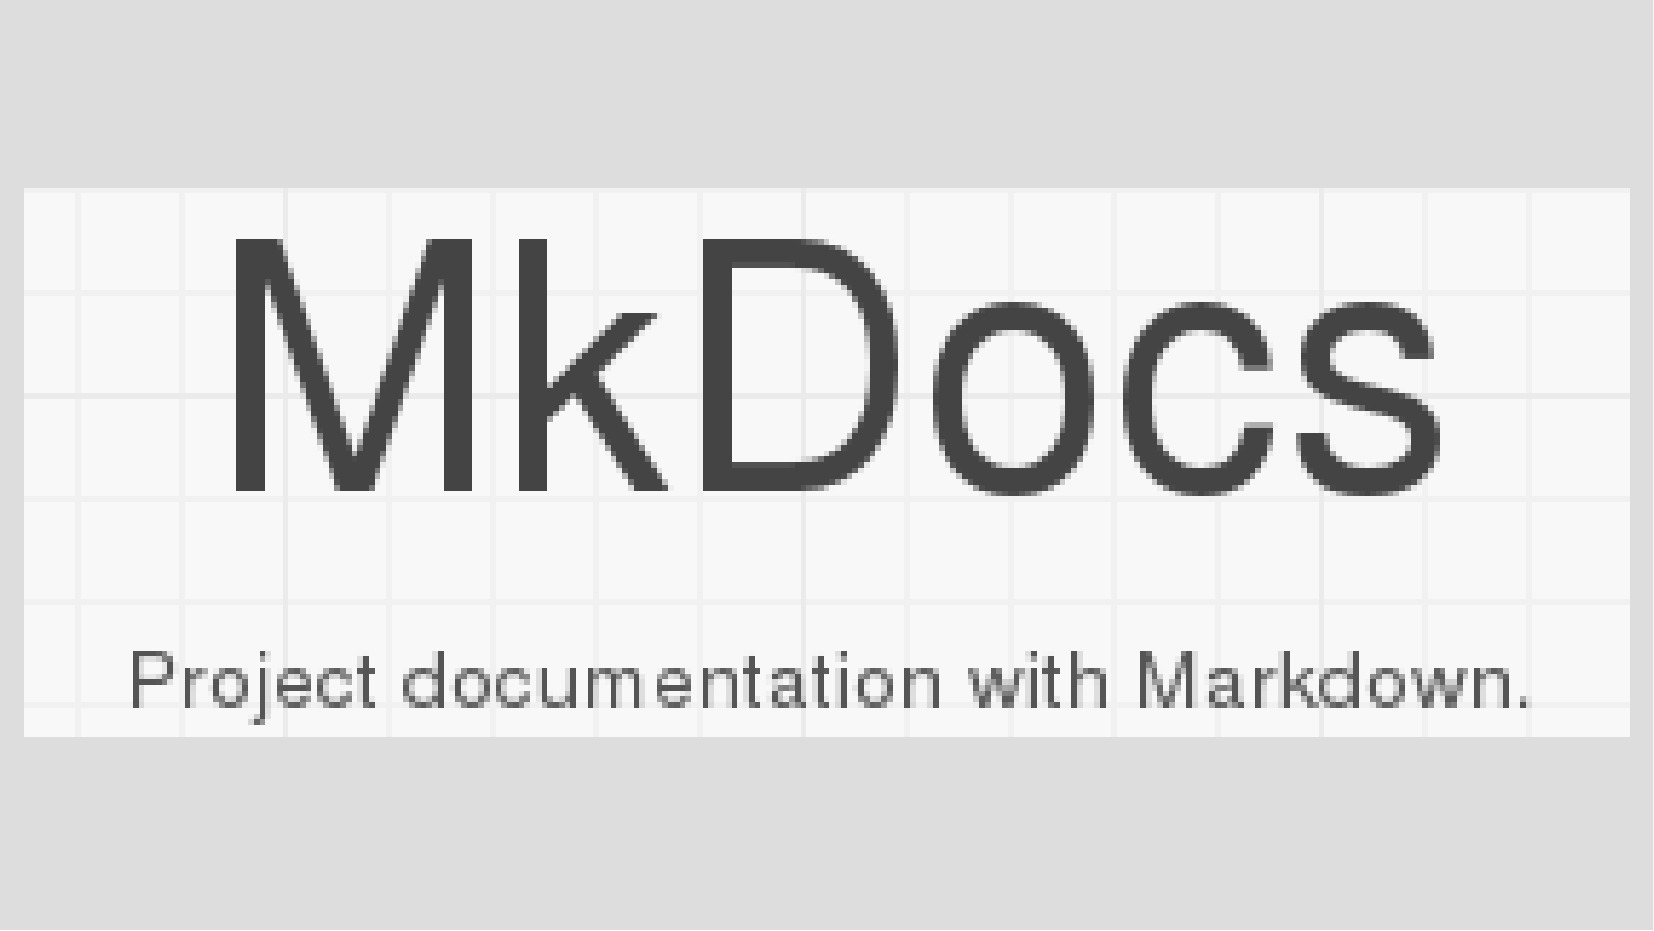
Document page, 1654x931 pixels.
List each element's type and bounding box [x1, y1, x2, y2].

picture [24, 188, 1630, 738]
